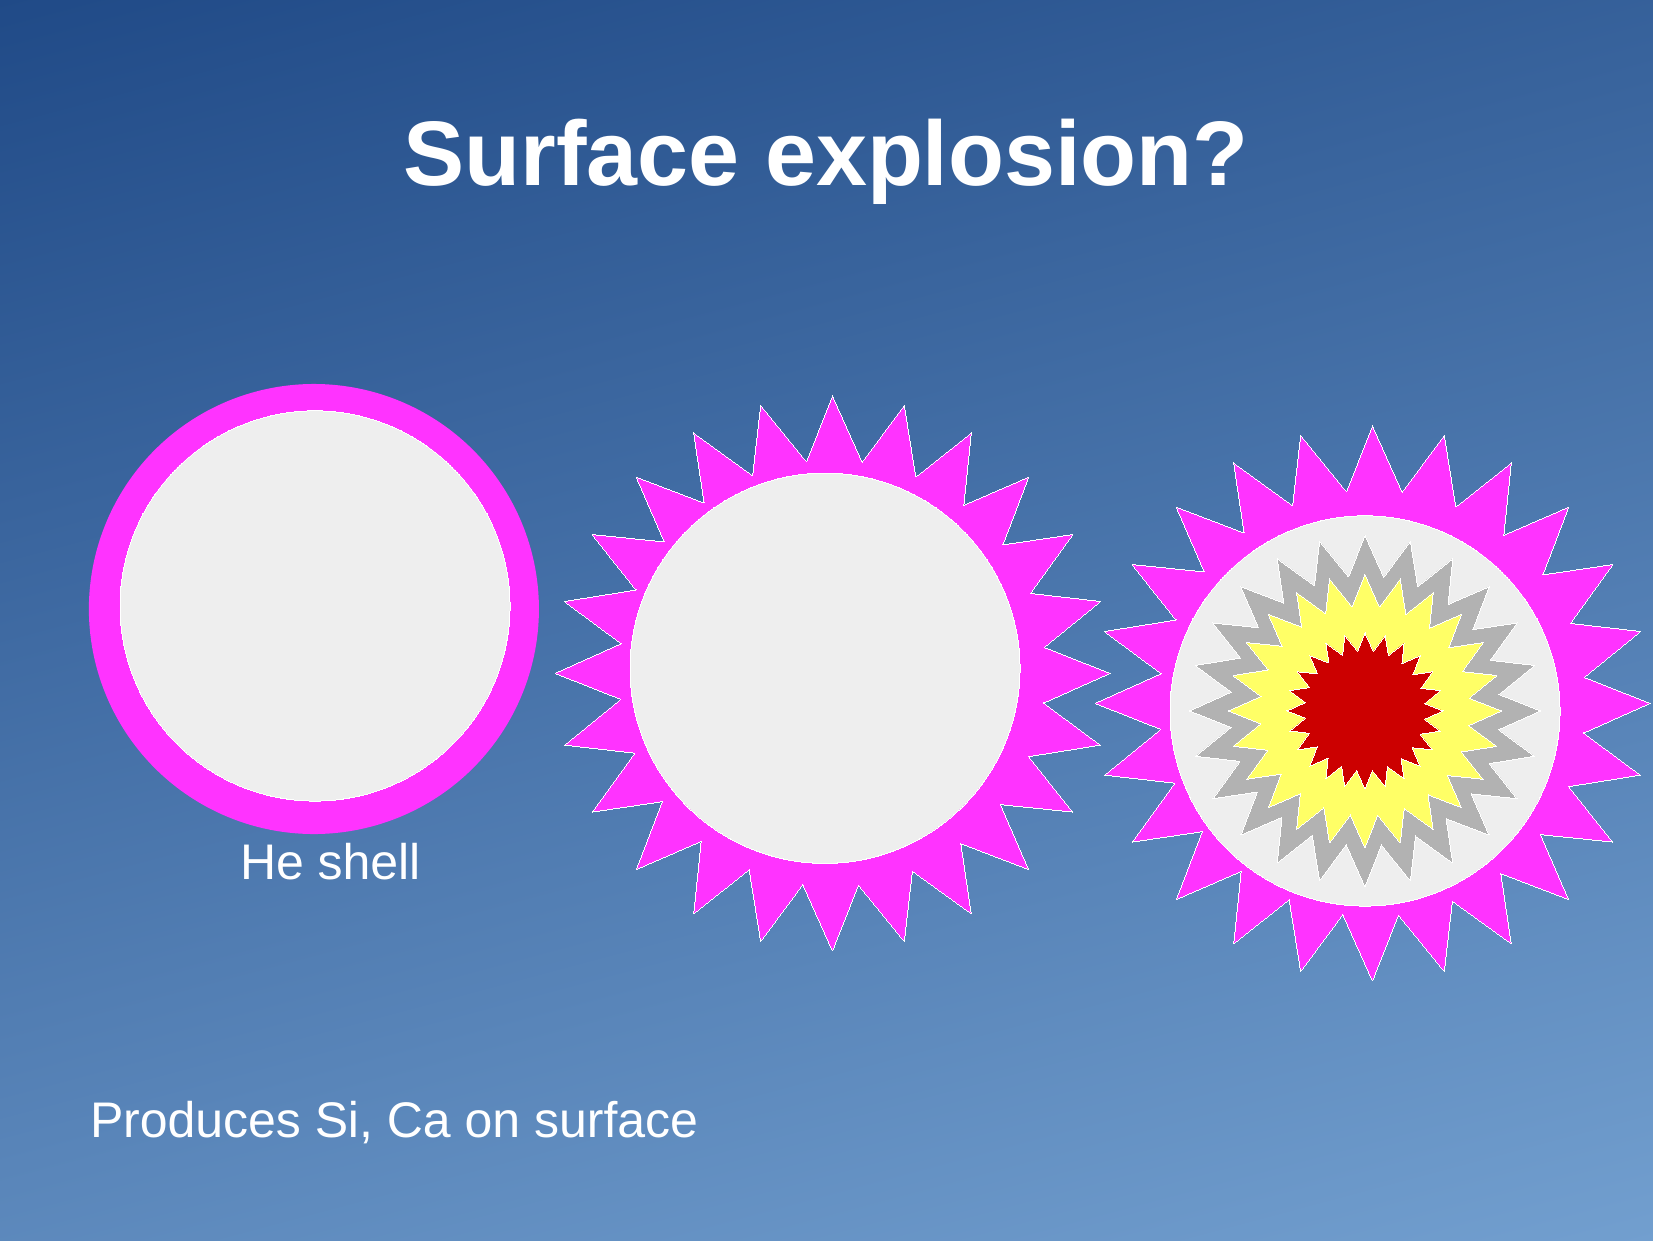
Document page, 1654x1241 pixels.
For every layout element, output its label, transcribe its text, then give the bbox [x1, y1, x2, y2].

text_box [88, 383, 539, 833]
text_box [555, 395, 1111, 951]
title Surface explosion? [82, 49, 1571, 257]
text_box He shell [240, 833, 526, 890]
text_box Produces Si, Ca on surface [90, 1092, 1576, 1241]
text_box [1095, 425, 1651, 981]
